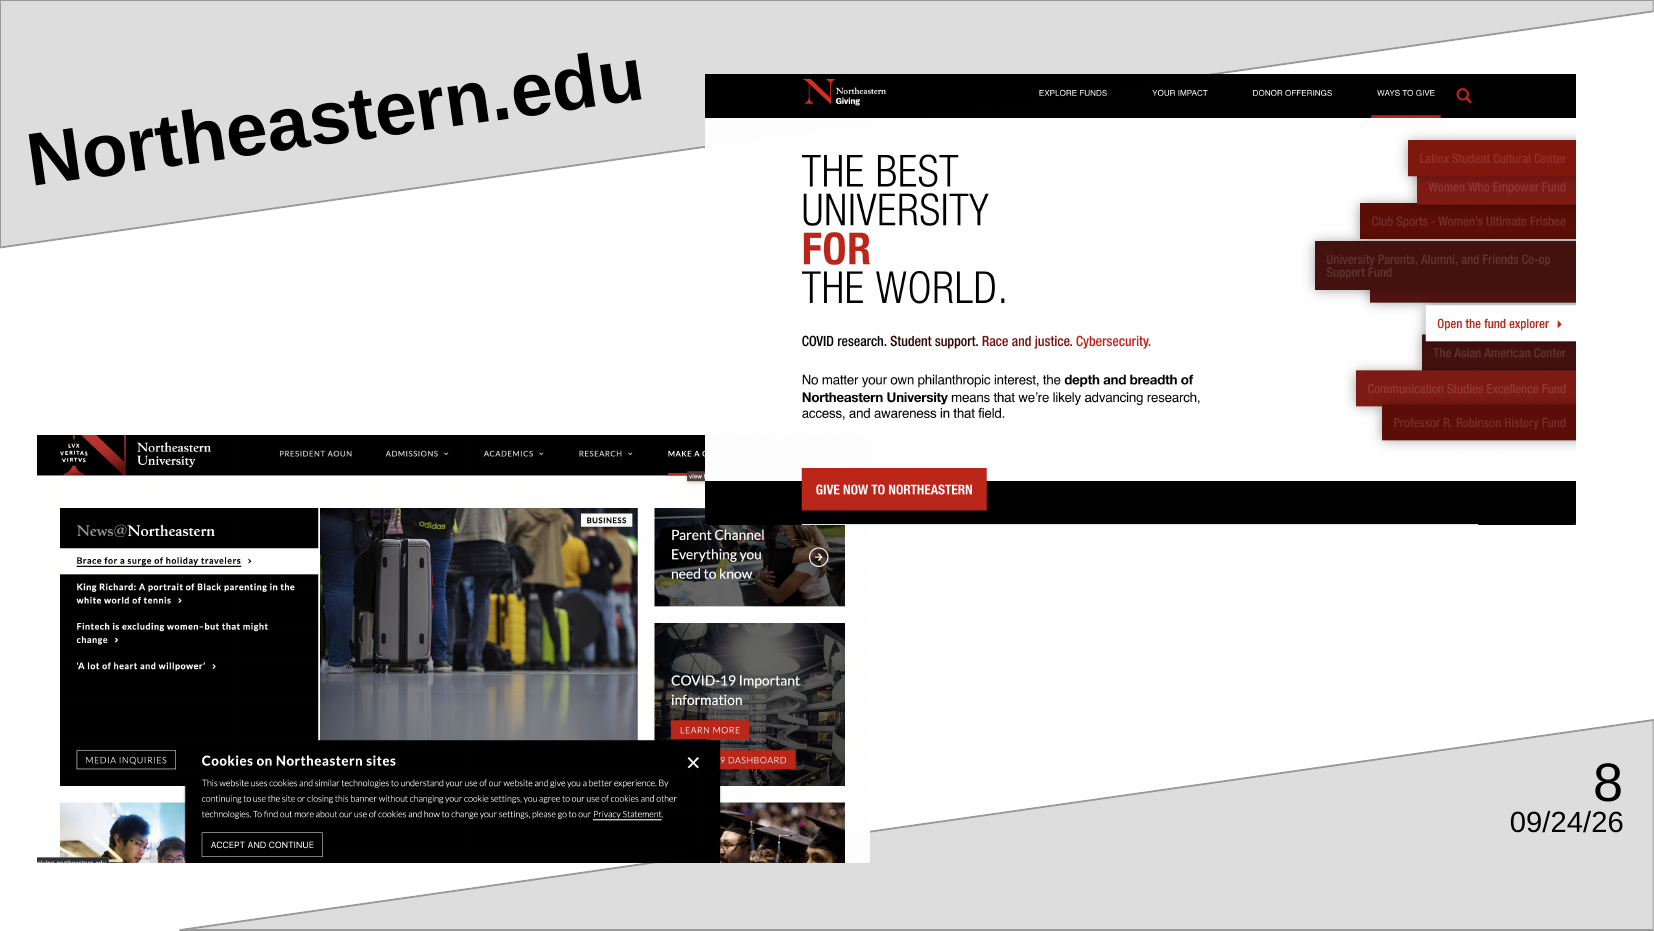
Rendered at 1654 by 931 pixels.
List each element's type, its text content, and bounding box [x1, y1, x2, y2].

title Northeastern.edu [16, 0, 1501, 239]
picture [37, 74, 1576, 863]
